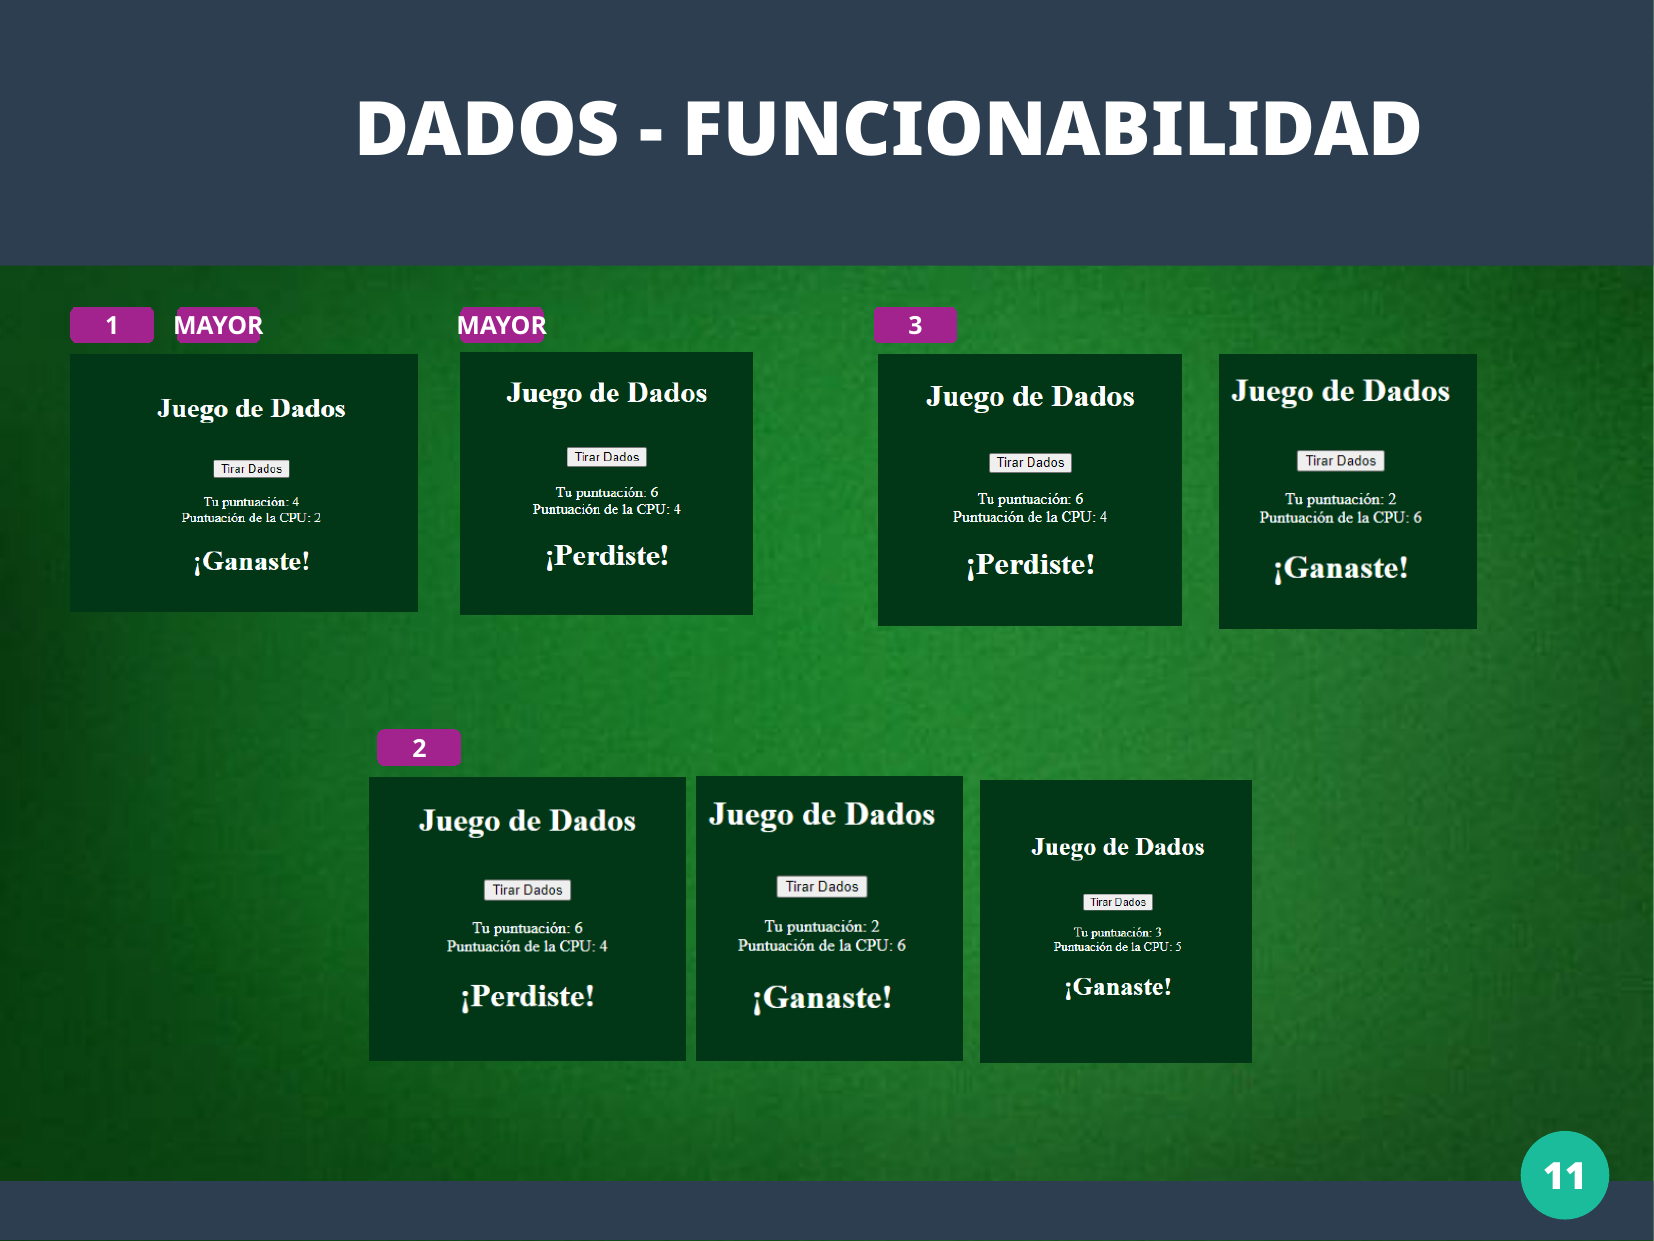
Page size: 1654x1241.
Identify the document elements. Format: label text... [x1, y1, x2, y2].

title DADOS - FUNCIONABILIDAD [354, 47, 1654, 205]
text_box MAYOR [460, 307, 544, 343]
text_box 2 [377, 729, 461, 766]
picture [0, 266, 1654, 1181]
text_box 3 [874, 307, 957, 343]
text_box MAYOR [177, 307, 260, 343]
text_box 1 [70, 307, 154, 343]
